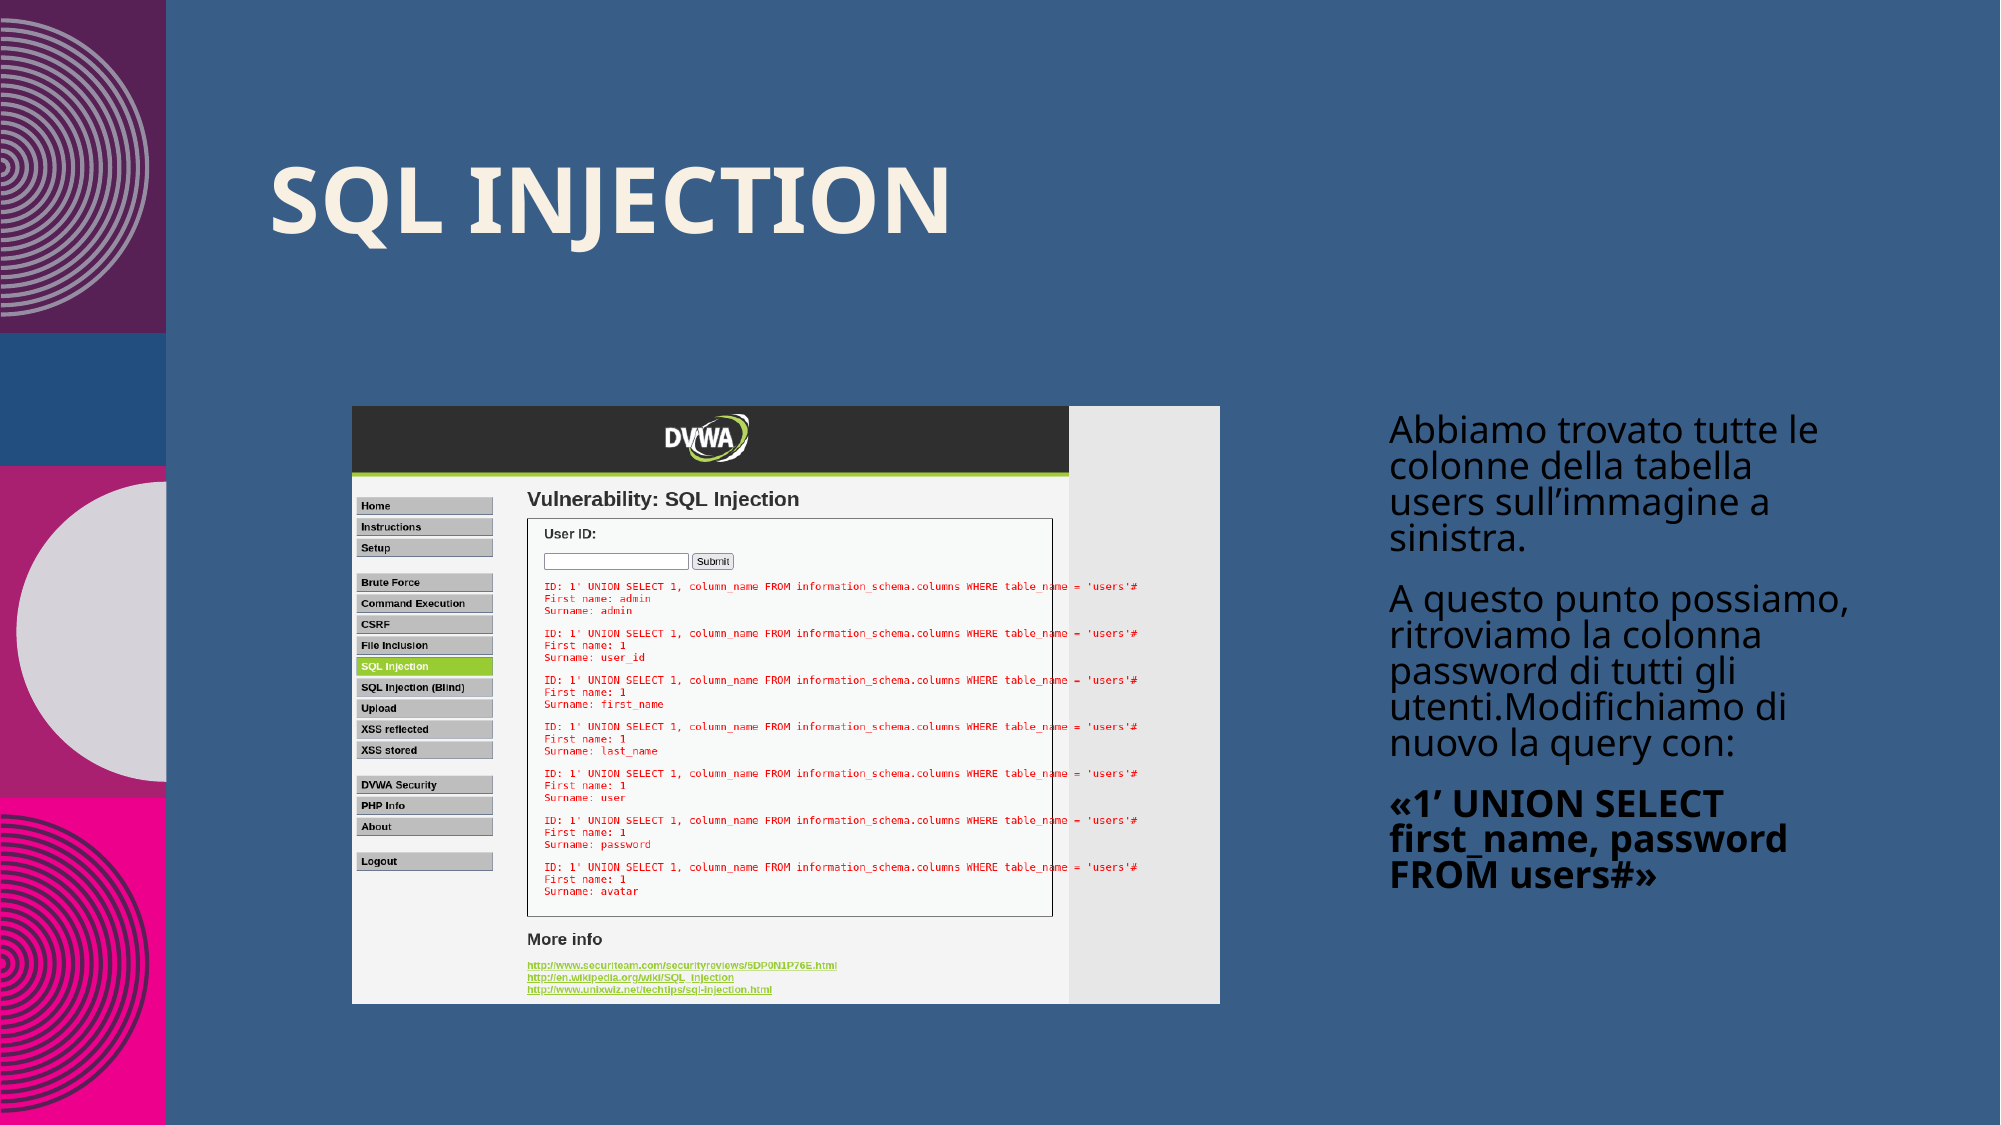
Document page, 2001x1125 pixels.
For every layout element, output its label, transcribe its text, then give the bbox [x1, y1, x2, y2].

picture [352, 407, 1220, 1004]
list Abbiamo trovato tutte le colonne della tabella users sull’immagine a sinistra. A questo punto possiamo, ritroviamo la colonna password di tutti gli utenti.Modifichiamo di nuovo la query con: «1’ UNION SELECT first_name, password FROM users#» [1374, 407, 1874, 979]
title Sql injection [254, 146, 1874, 370]
